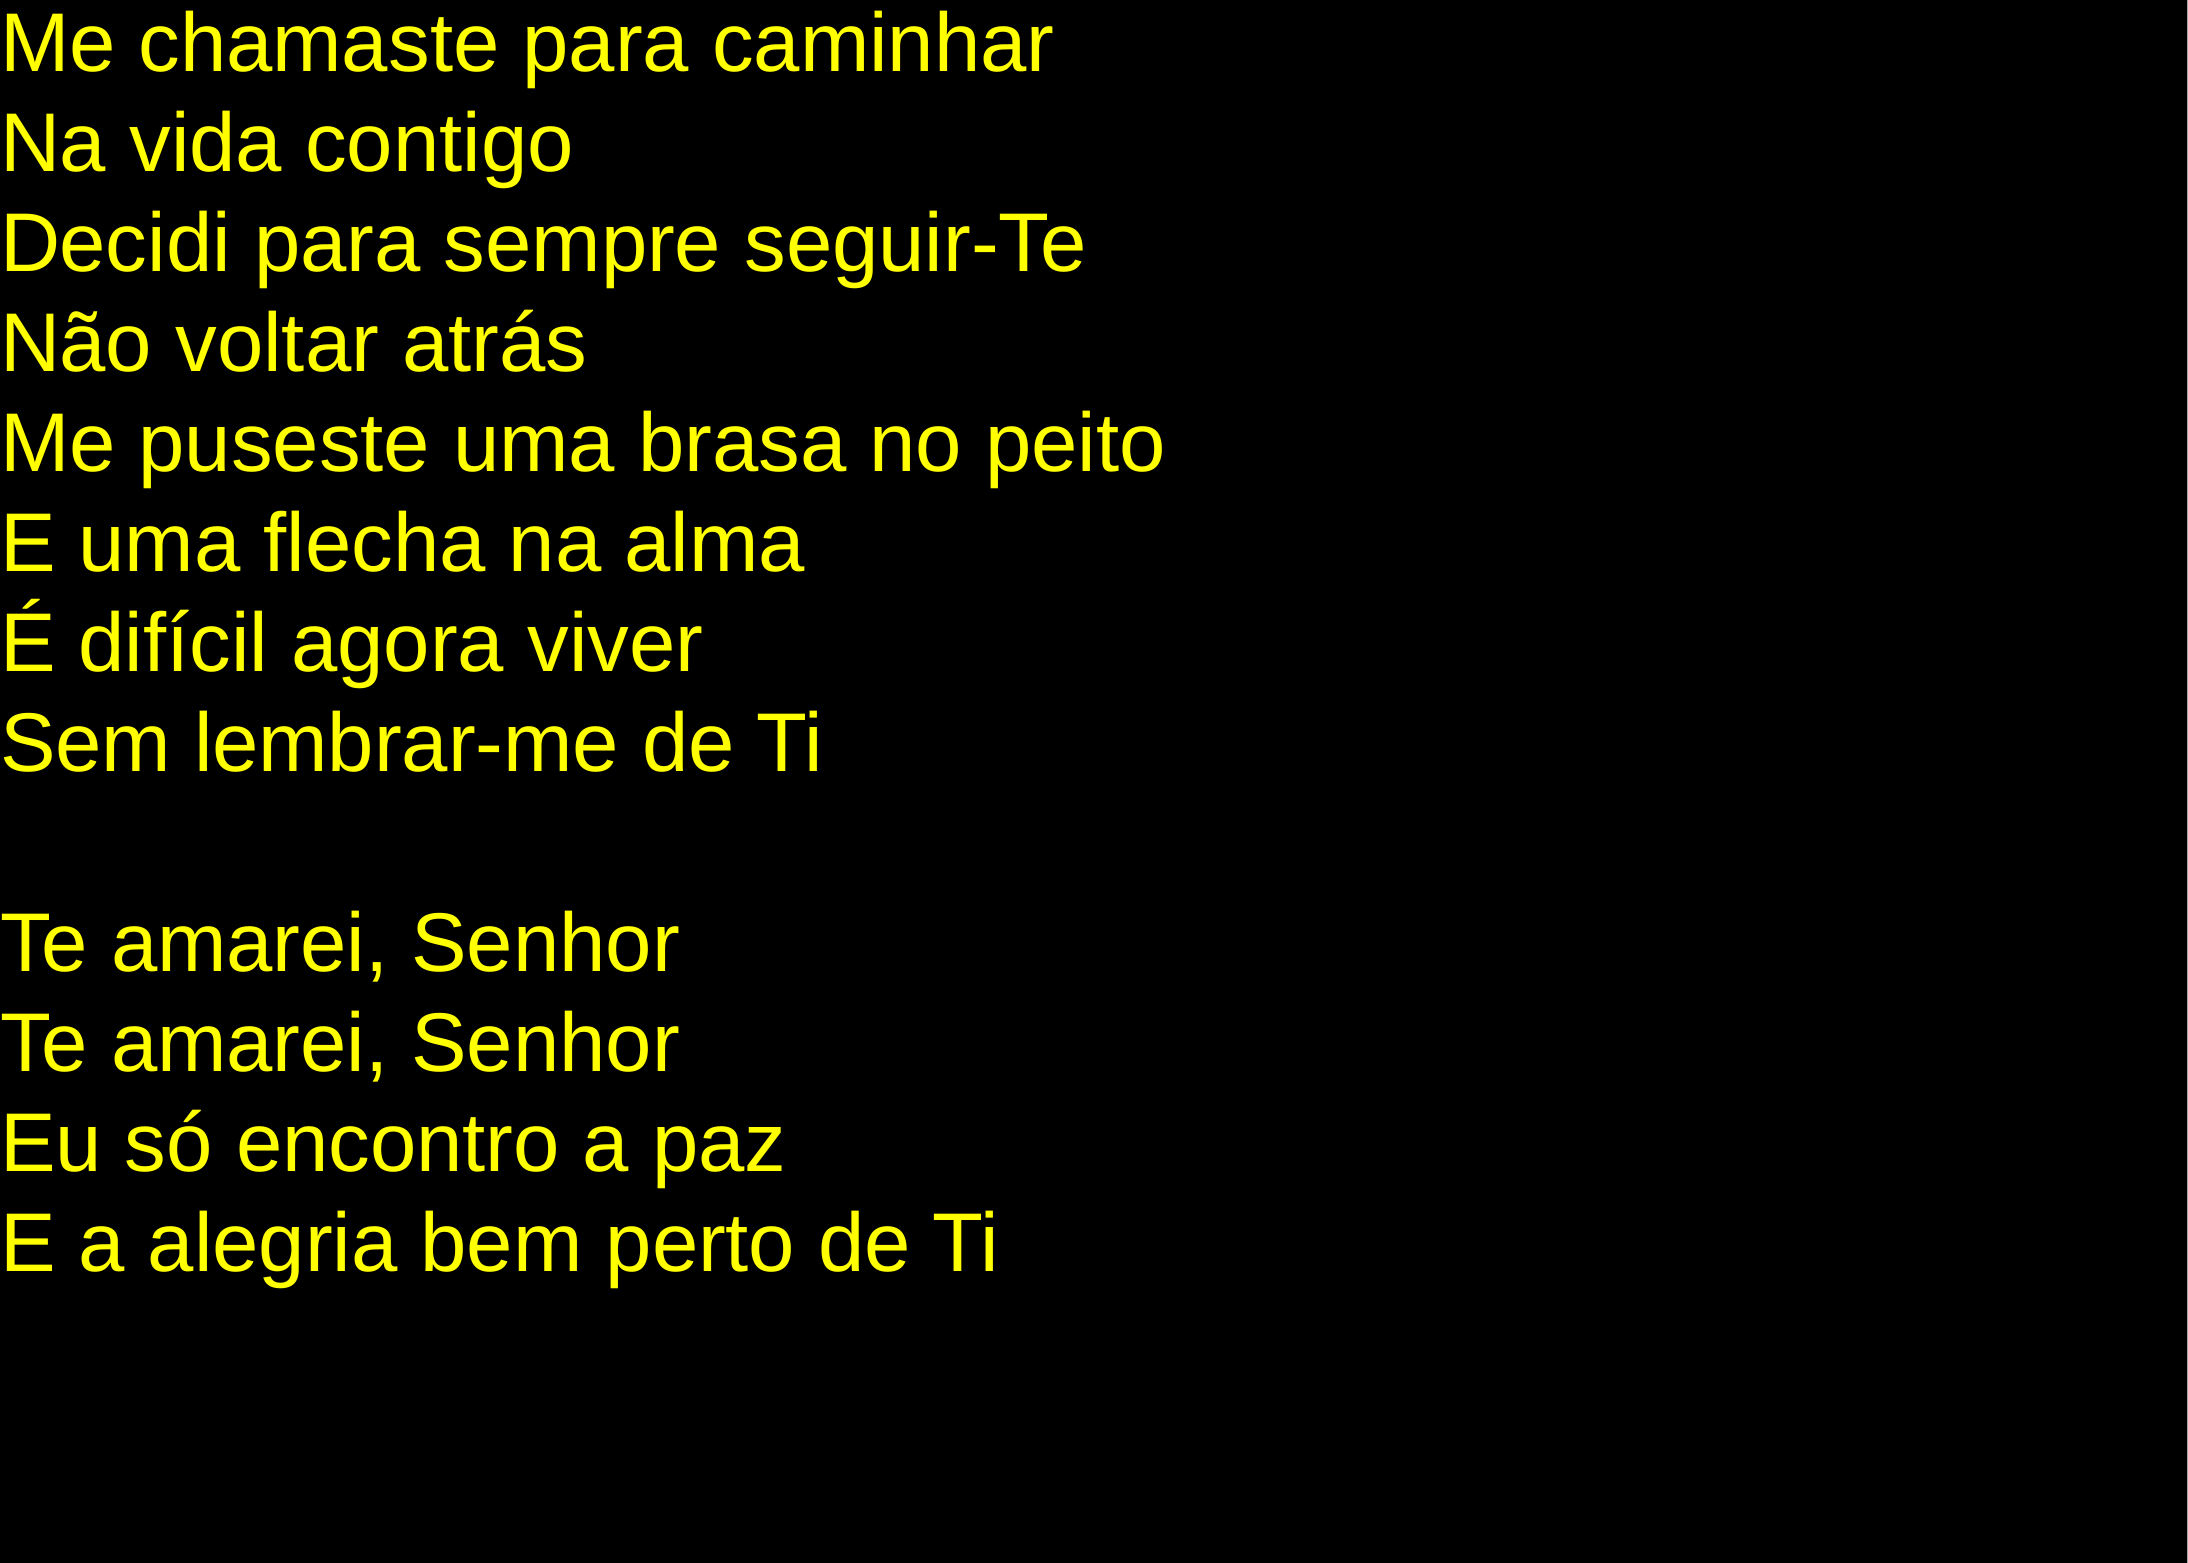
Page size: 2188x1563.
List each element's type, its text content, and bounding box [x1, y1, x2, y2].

subtitle Me chamaste para caminhar Na vida contigo Decidi para sempre seguir-Te Não voltar atrás Me puseste uma brasa no peito E uma flecha na alma É difícil agora viver Sem lembrar-me de Ti Te amarei, Senhor Te amarei, Senhor Eu só encontro a paz E a alegria bem perto de Ti [0, 0, 2188, 1563]
